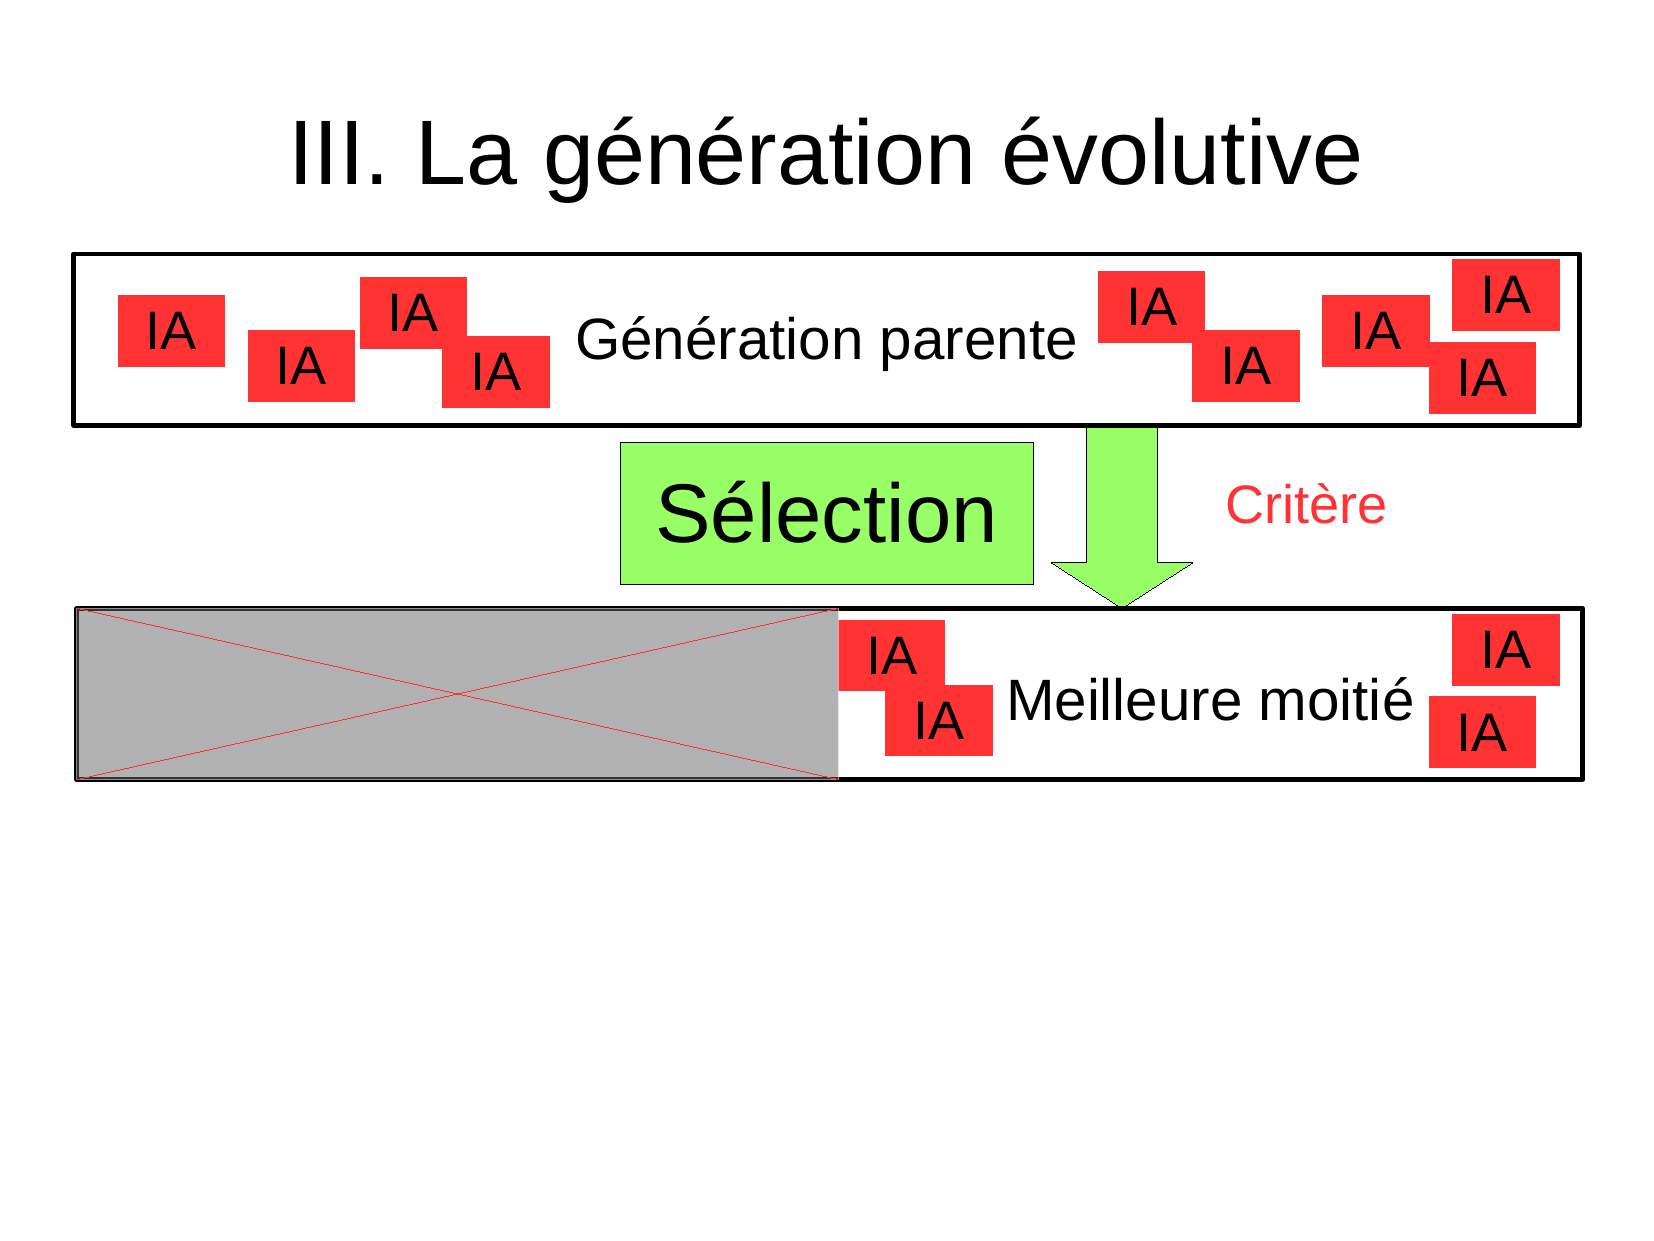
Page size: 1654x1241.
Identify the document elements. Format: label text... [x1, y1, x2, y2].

text_box IA [442, 336, 550, 408]
text_box IA [248, 330, 355, 402]
text_box IA [118, 295, 225, 367]
text_box IA [1452, 614, 1560, 686]
text_box Sélection [620, 442, 1034, 585]
text_box Meilleure moitié [838, 608, 1583, 792]
text_box IA [1322, 295, 1430, 367]
text_box IA [360, 277, 467, 349]
text_box IA [1429, 342, 1536, 414]
text_box IA [1192, 330, 1300, 402]
text_box Génération parente [73, 253, 1580, 426]
title III. La génération évolutive [82, 49, 1571, 253]
text_box Critère [1210, 467, 1404, 544]
text_box IA [1098, 271, 1205, 343]
text_box IA [1429, 696, 1536, 768]
text_box IA [1452, 259, 1560, 331]
text_box [1051, 426, 1193, 608]
text_box [76, 608, 838, 780]
